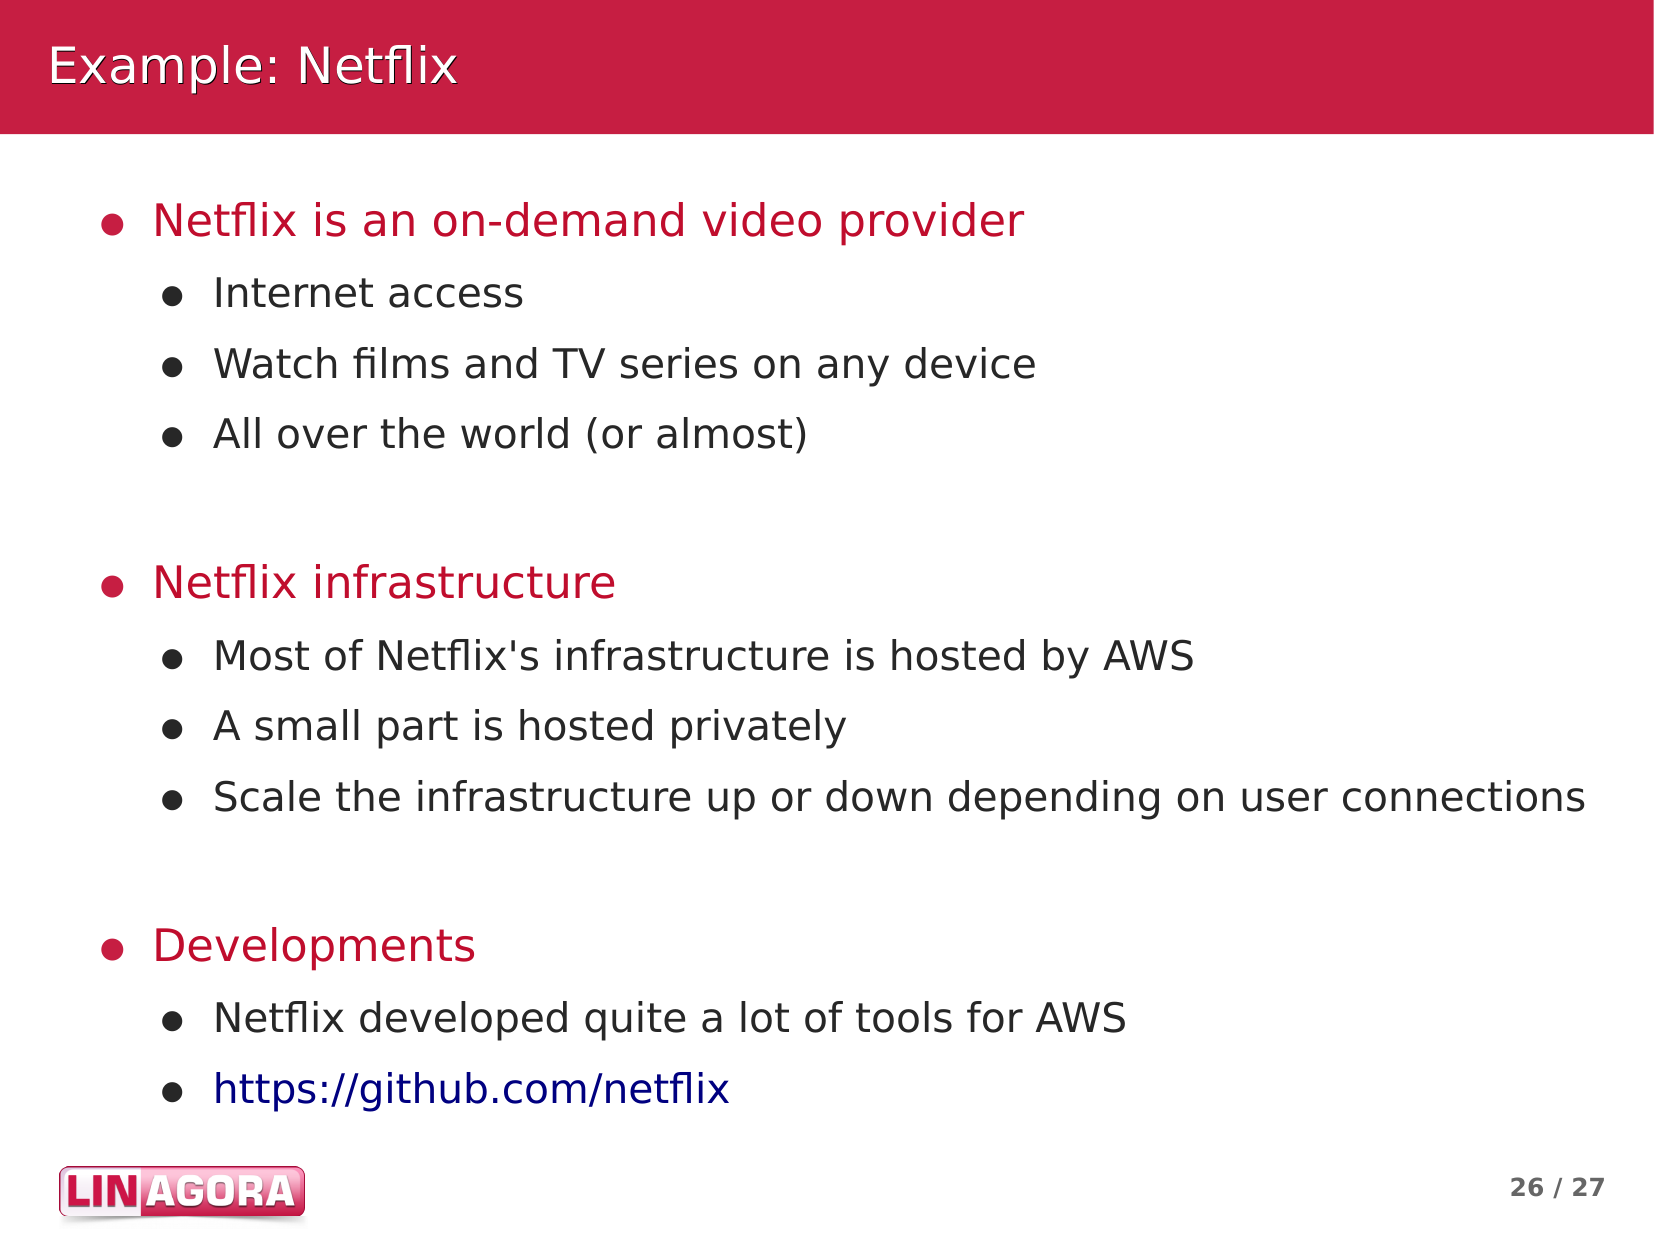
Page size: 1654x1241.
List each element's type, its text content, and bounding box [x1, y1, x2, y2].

title Example: Netflix [47, 7, 1624, 126]
list Netflix is an on-demand video provider Internet access Watch films and TV series on any device All over the world (or almost) Netflix infrastructure Most of Netflix's infrastructure is hosted by AWS A small part is hosted privately Scale the infrastructure up or down depending on user connections Developments Netflix developed quite a lot of tools for AWS https://github.com/netflix [82, 194, 1630, 1123]
picture [59, 1166, 308, 1229]
